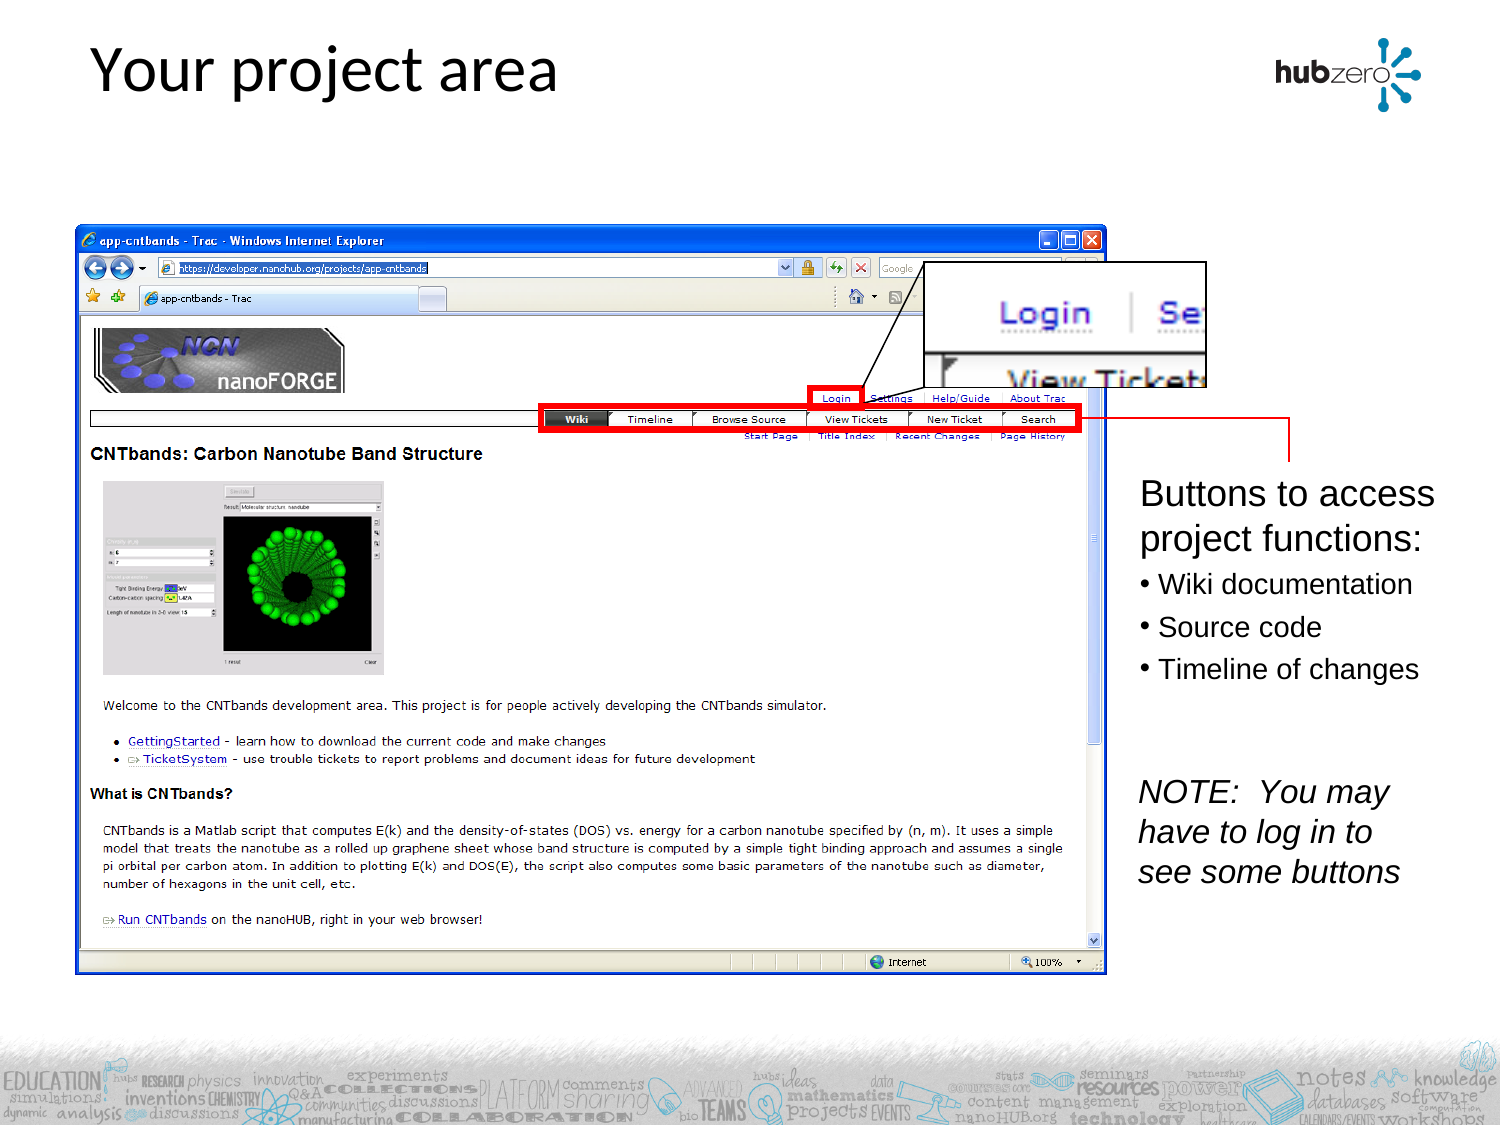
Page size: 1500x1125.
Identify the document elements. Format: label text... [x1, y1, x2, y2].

picture [0, 1034, 1500, 1125]
text_box Your project area [75, 12, 1249, 118]
picture [544, 409, 1075, 426]
picture [813, 391, 859, 403]
text_box Buttons to access project functions: Wiki documentation Source code Timeline of changes [1124, 460, 1453, 694]
picture [75, 224, 1107, 975]
picture [865, 270, 923, 401]
picture [1272, 35, 1424, 115]
picture [872, 388, 1107, 417]
picture [924, 262, 1206, 387]
text_box NOTE: You may have to log in to see some buttons [1123, 762, 1439, 898]
